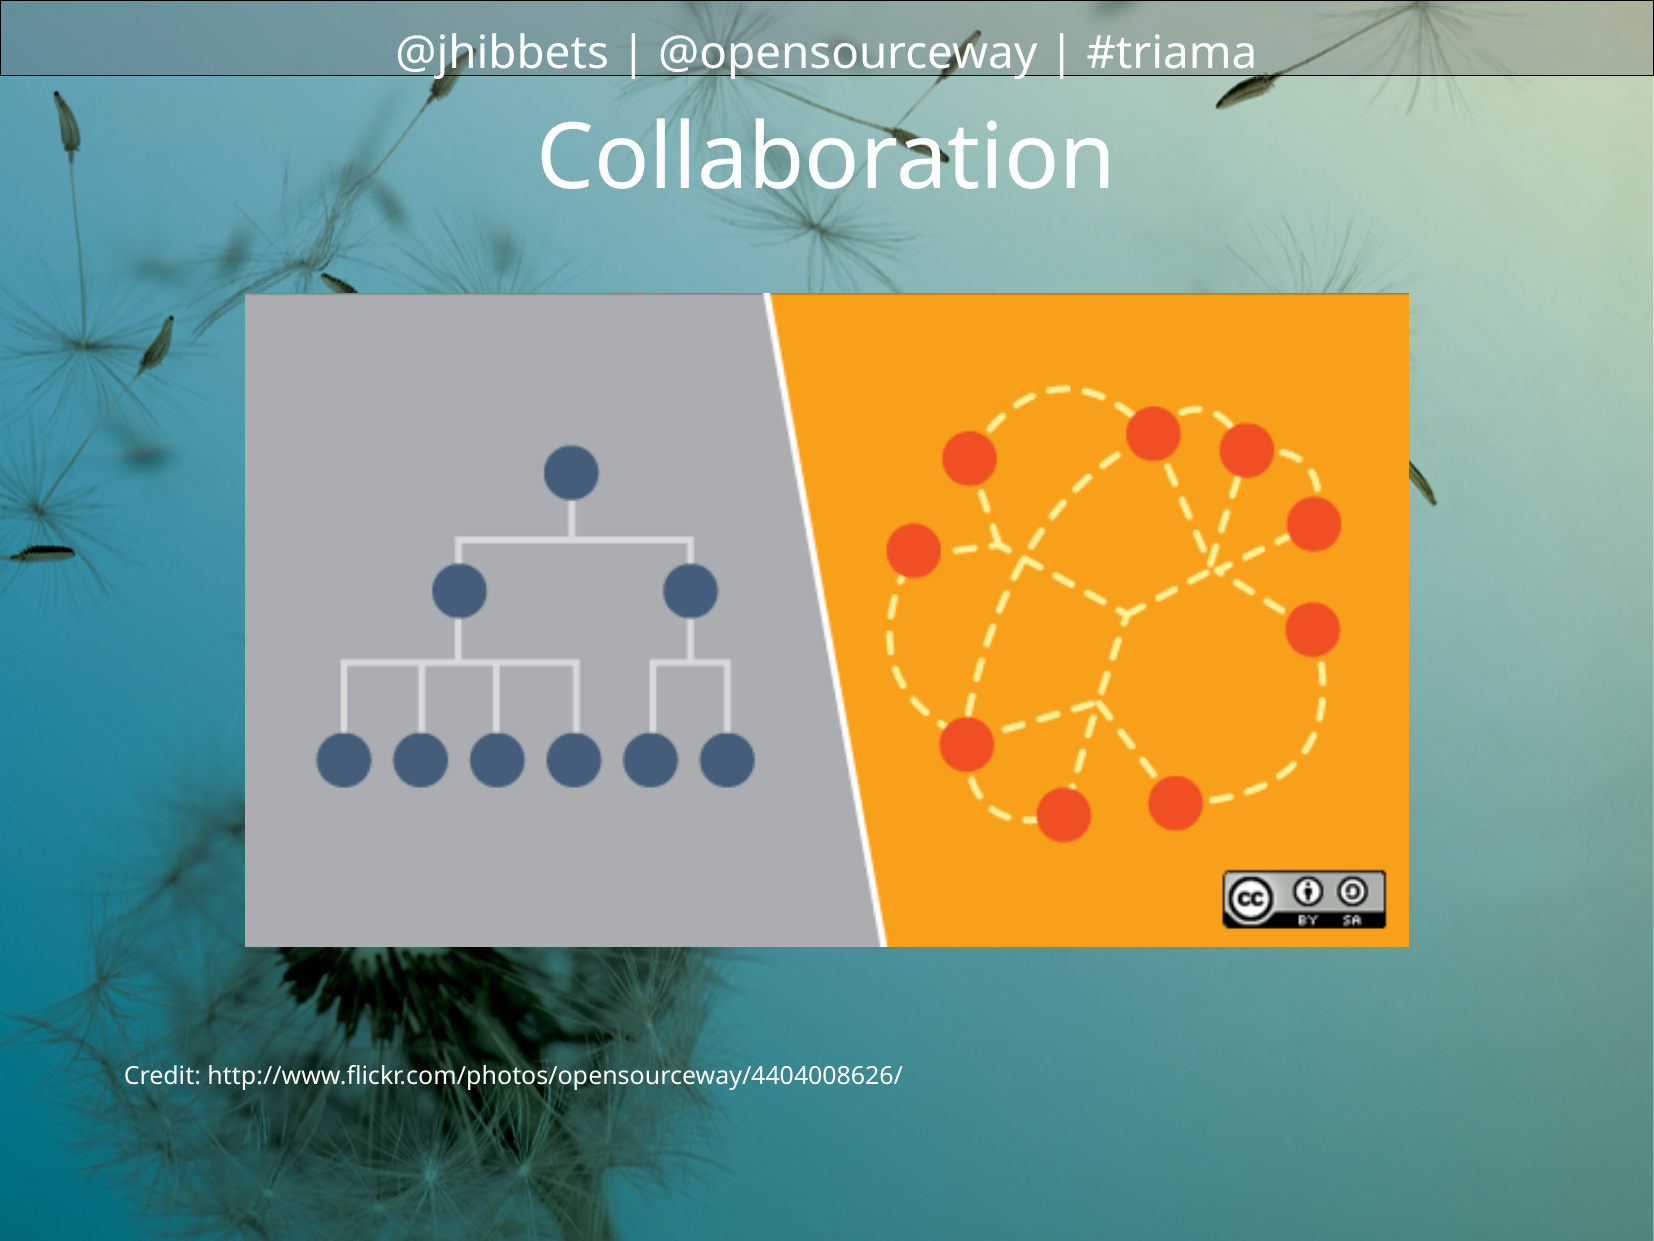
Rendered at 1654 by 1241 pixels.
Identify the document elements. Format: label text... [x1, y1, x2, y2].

text_box Credit: http://www.flickr.com/photos/opensourceway/4404008626/ [109, 1050, 933, 1091]
picture [0, 76, 1654, 1241]
title Collaboration [82, 49, 1571, 257]
